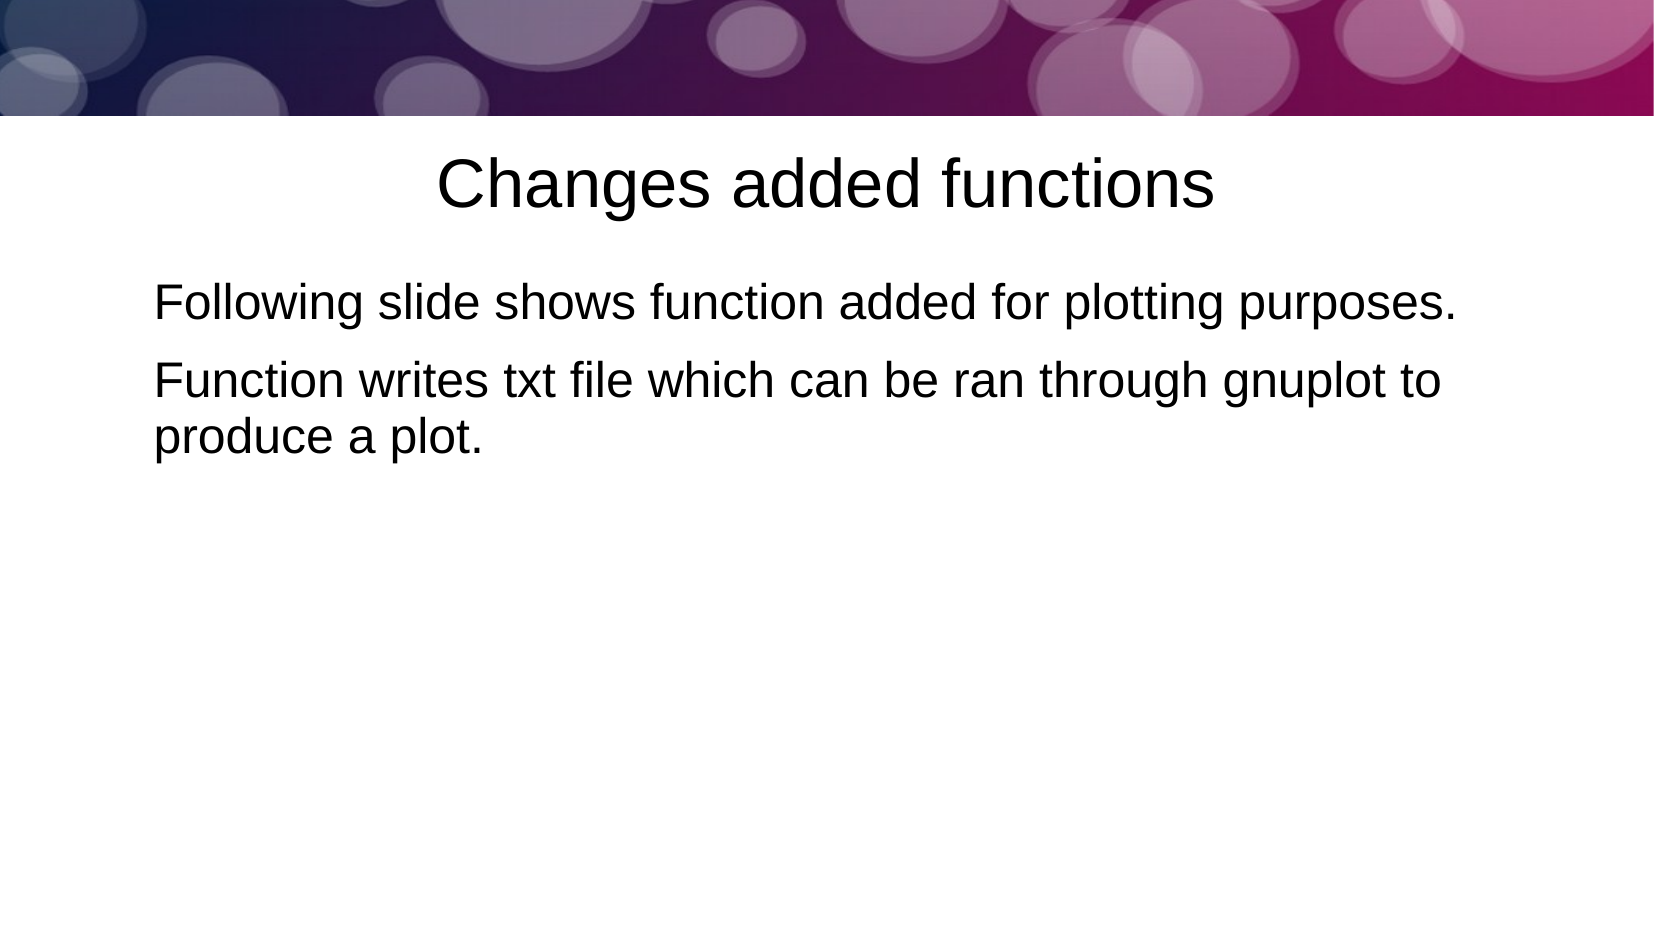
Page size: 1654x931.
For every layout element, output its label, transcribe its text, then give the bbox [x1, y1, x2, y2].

picture [0, 0, 1654, 116]
list Following slide shows function added for plotting purposes. Function writes txt file which can be ran through gnuplot to produce a plot. [82, 274, 1571, 815]
title Changes added functions [82, 119, 1571, 249]
